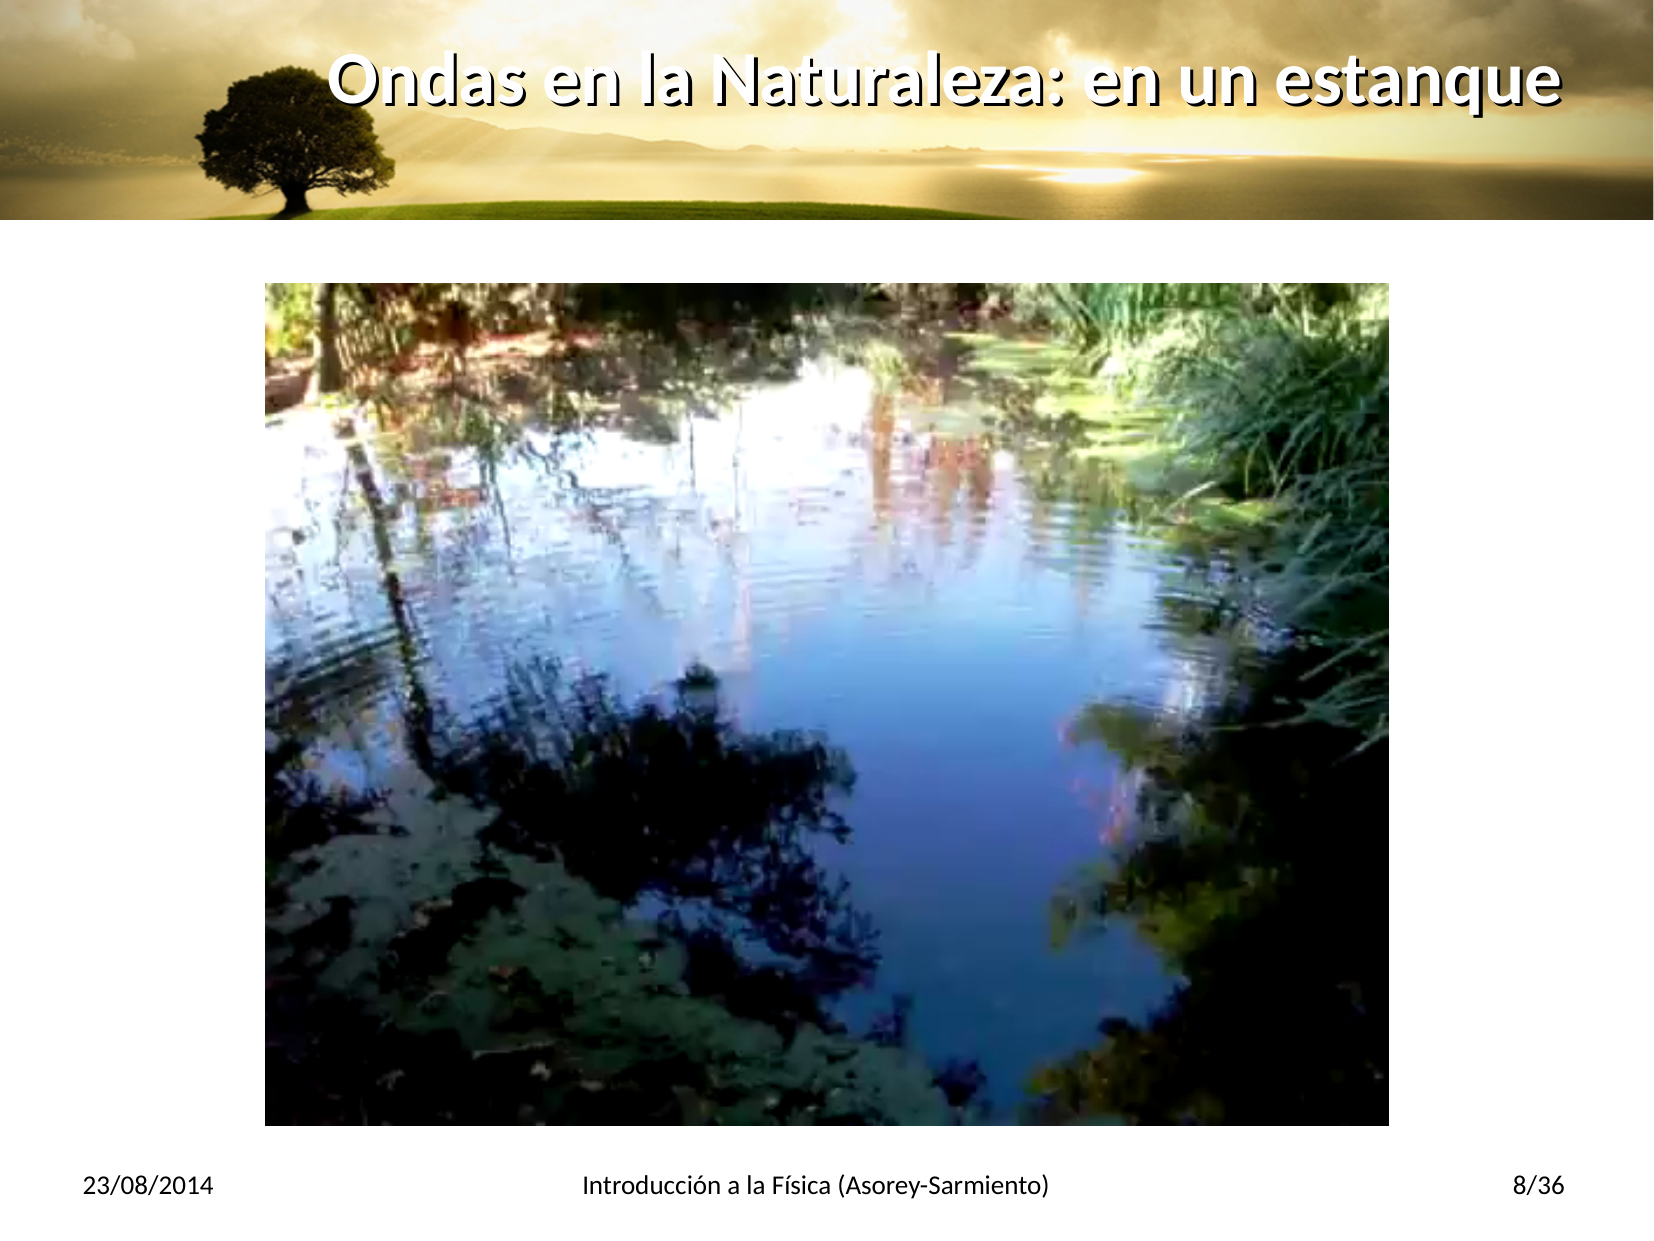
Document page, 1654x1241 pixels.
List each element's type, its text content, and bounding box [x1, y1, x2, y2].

picture [0, 0, 1654, 220]
text_box [264, 283, 1390, 1127]
title Ondas en la Naturaleza: en un estanque [75, 19, 1564, 151]
